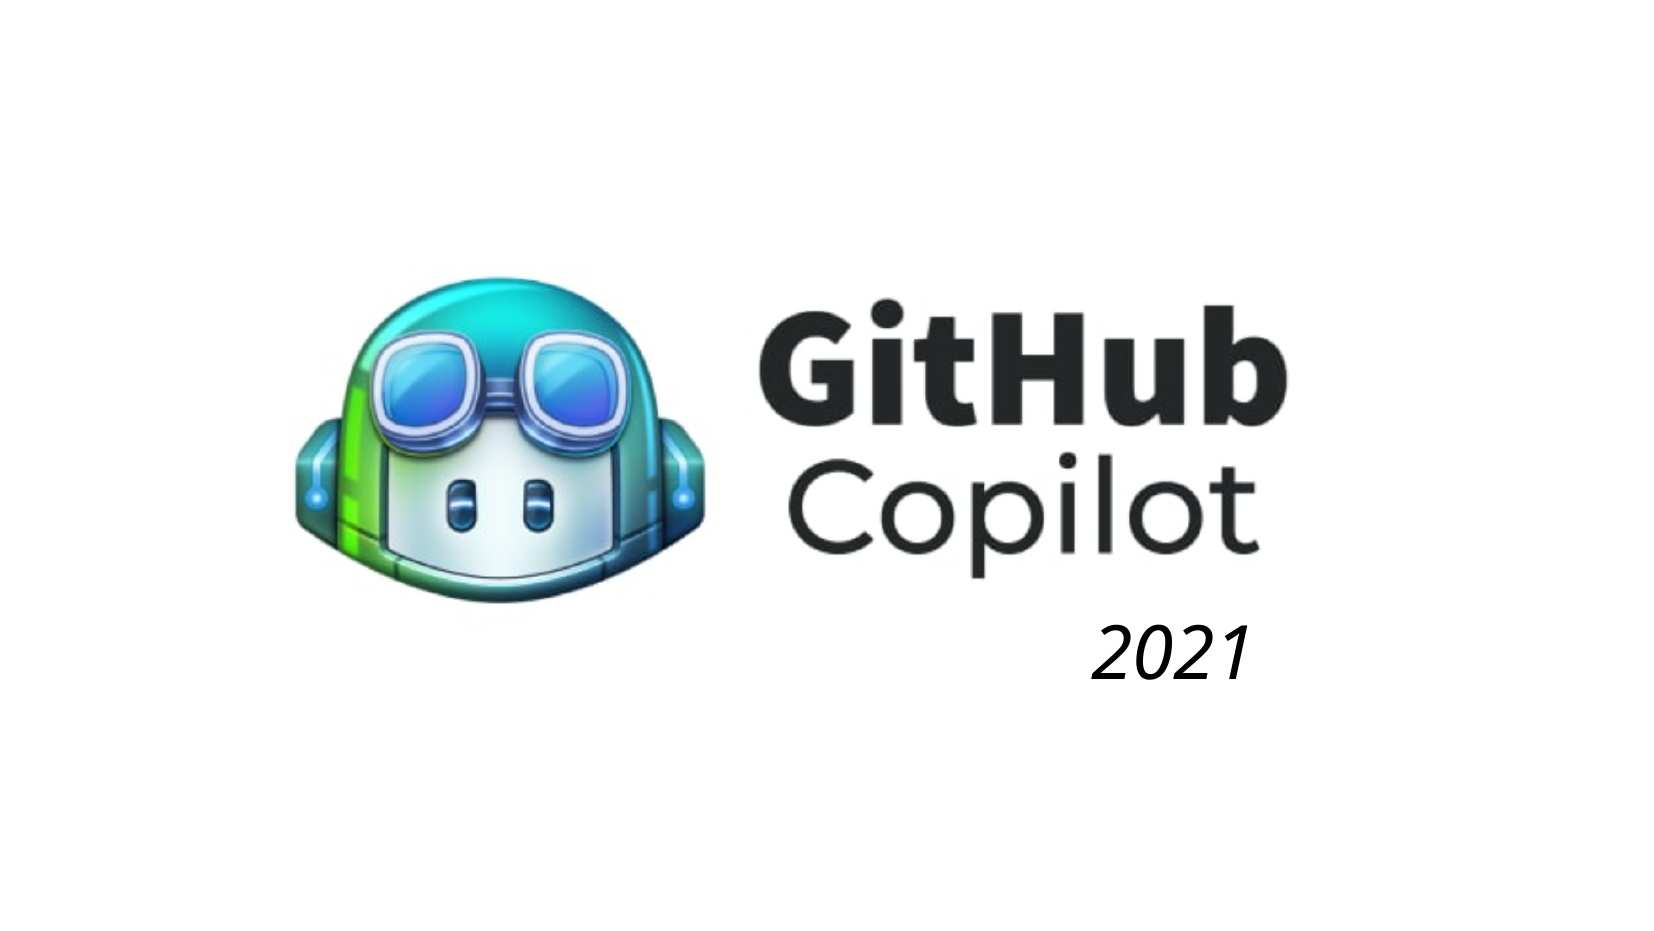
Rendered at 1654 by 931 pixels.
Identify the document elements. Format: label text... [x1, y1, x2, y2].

picture [234, 193, 1419, 728]
text_box 2021 [1014, 591, 1333, 682]
